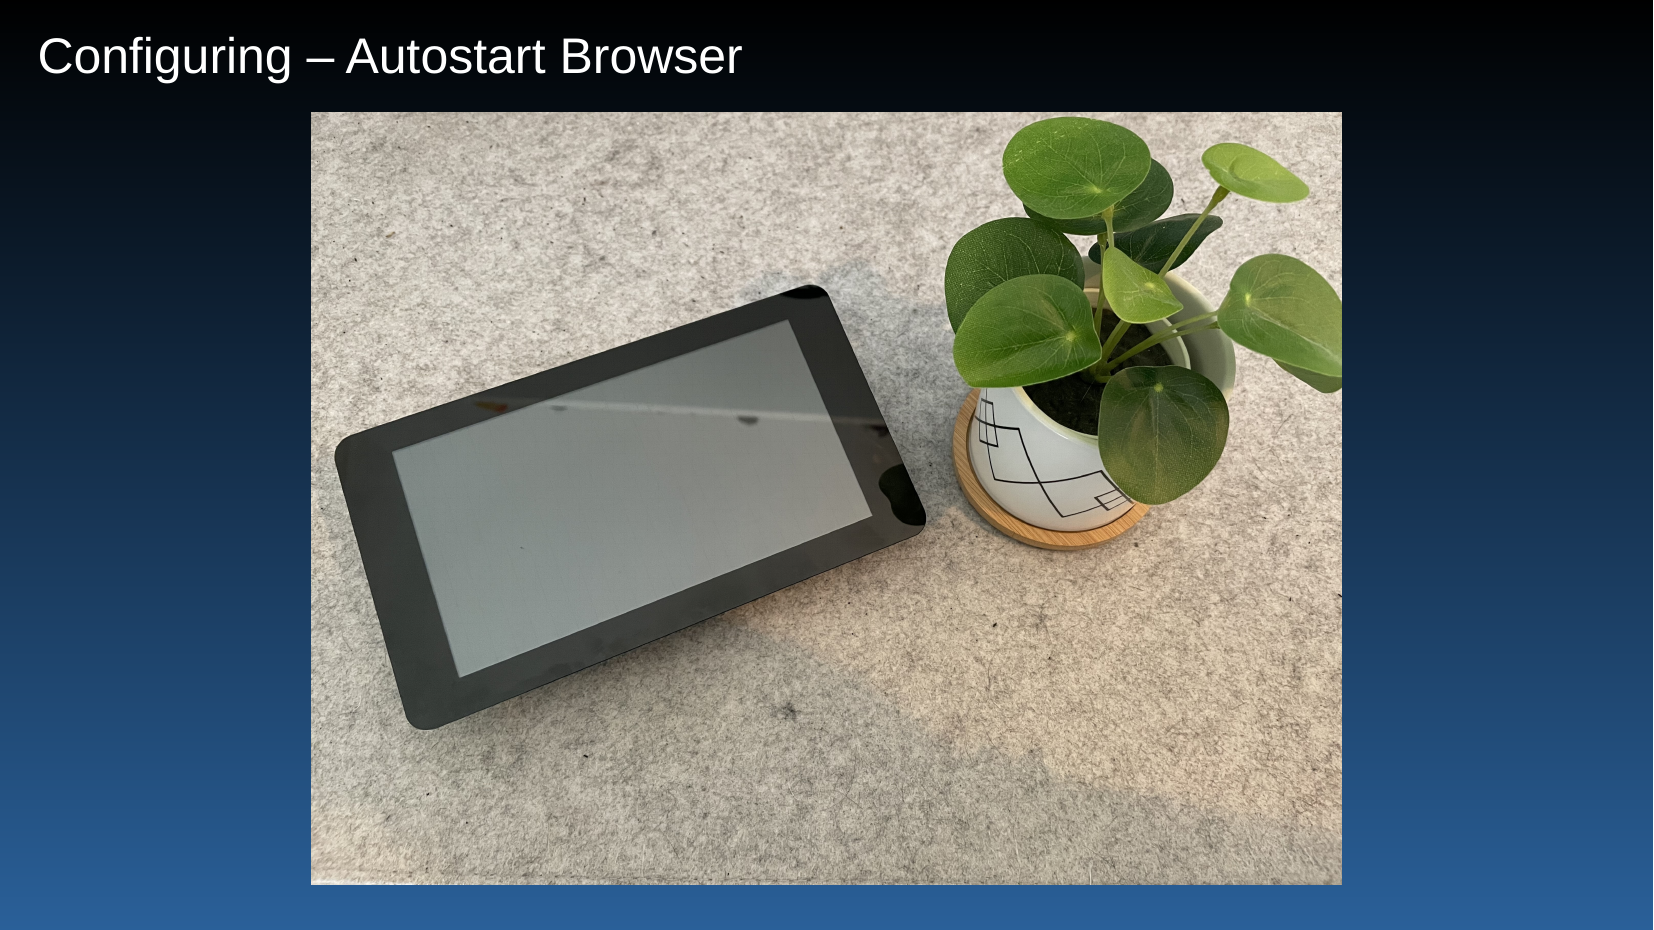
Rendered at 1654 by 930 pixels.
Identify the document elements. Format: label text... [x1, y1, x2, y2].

picture [311, 112, 1342, 885]
title Configuring – Autostart Browser [37, 28, 1612, 84]
